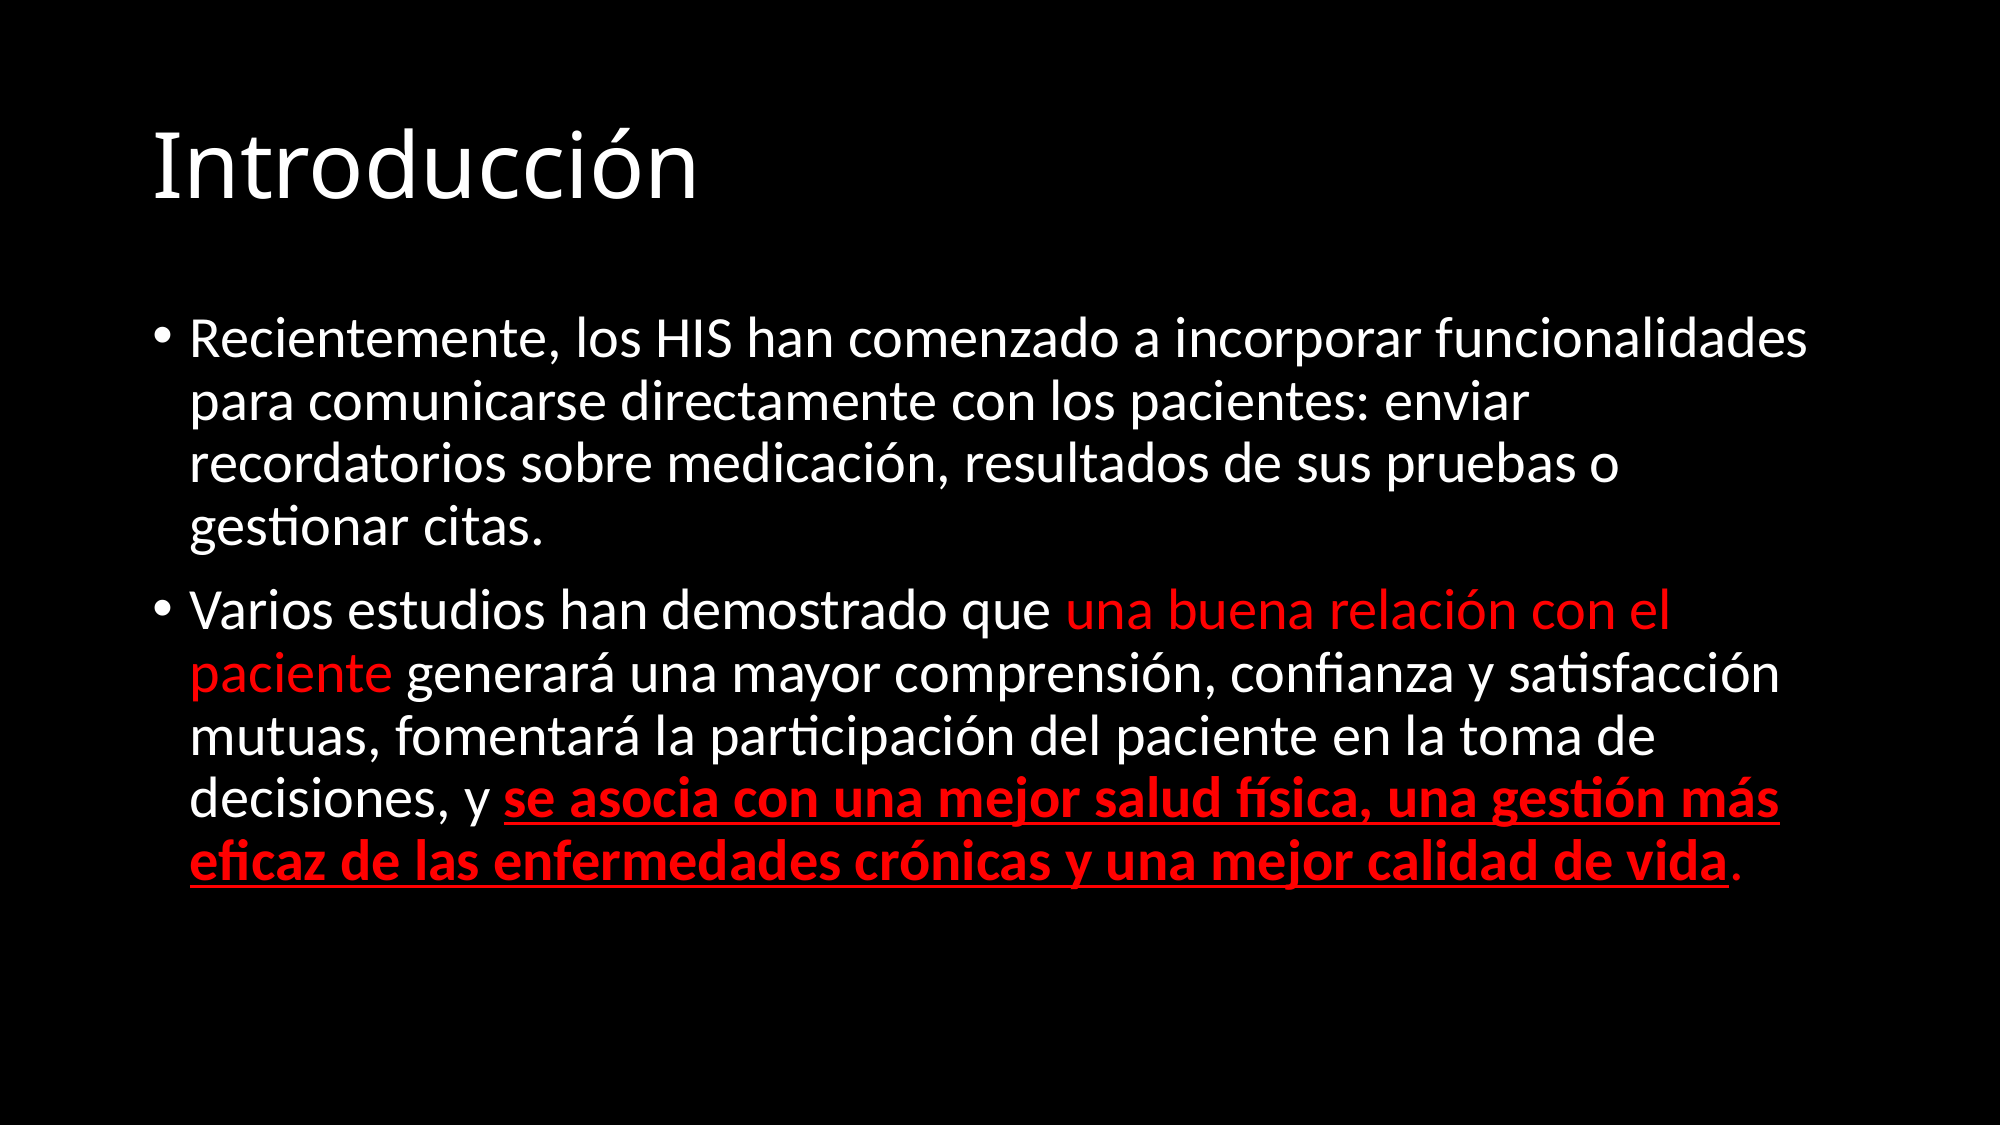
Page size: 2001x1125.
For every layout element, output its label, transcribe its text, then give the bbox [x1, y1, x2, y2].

title Introducción [137, 59, 1863, 278]
list Recientemente, los HIS han comenzado a incorporar funcionalidades para comunicarse directamente con los pacientes: enviar recordatorios sobre medicación, resultados de sus pruebas o gestionar citas. Varios estudios han demostrado que una buena relación con el paciente generará una mayor comprensión, confianza y satisfacción mutuas, fomentará la participación del paciente en la toma de decisiones, y se asocia con una mejor salud física, una gestión más eficaz de las enfermedades crónicas y una mejor calidad de vida. [137, 299, 1863, 1014]
